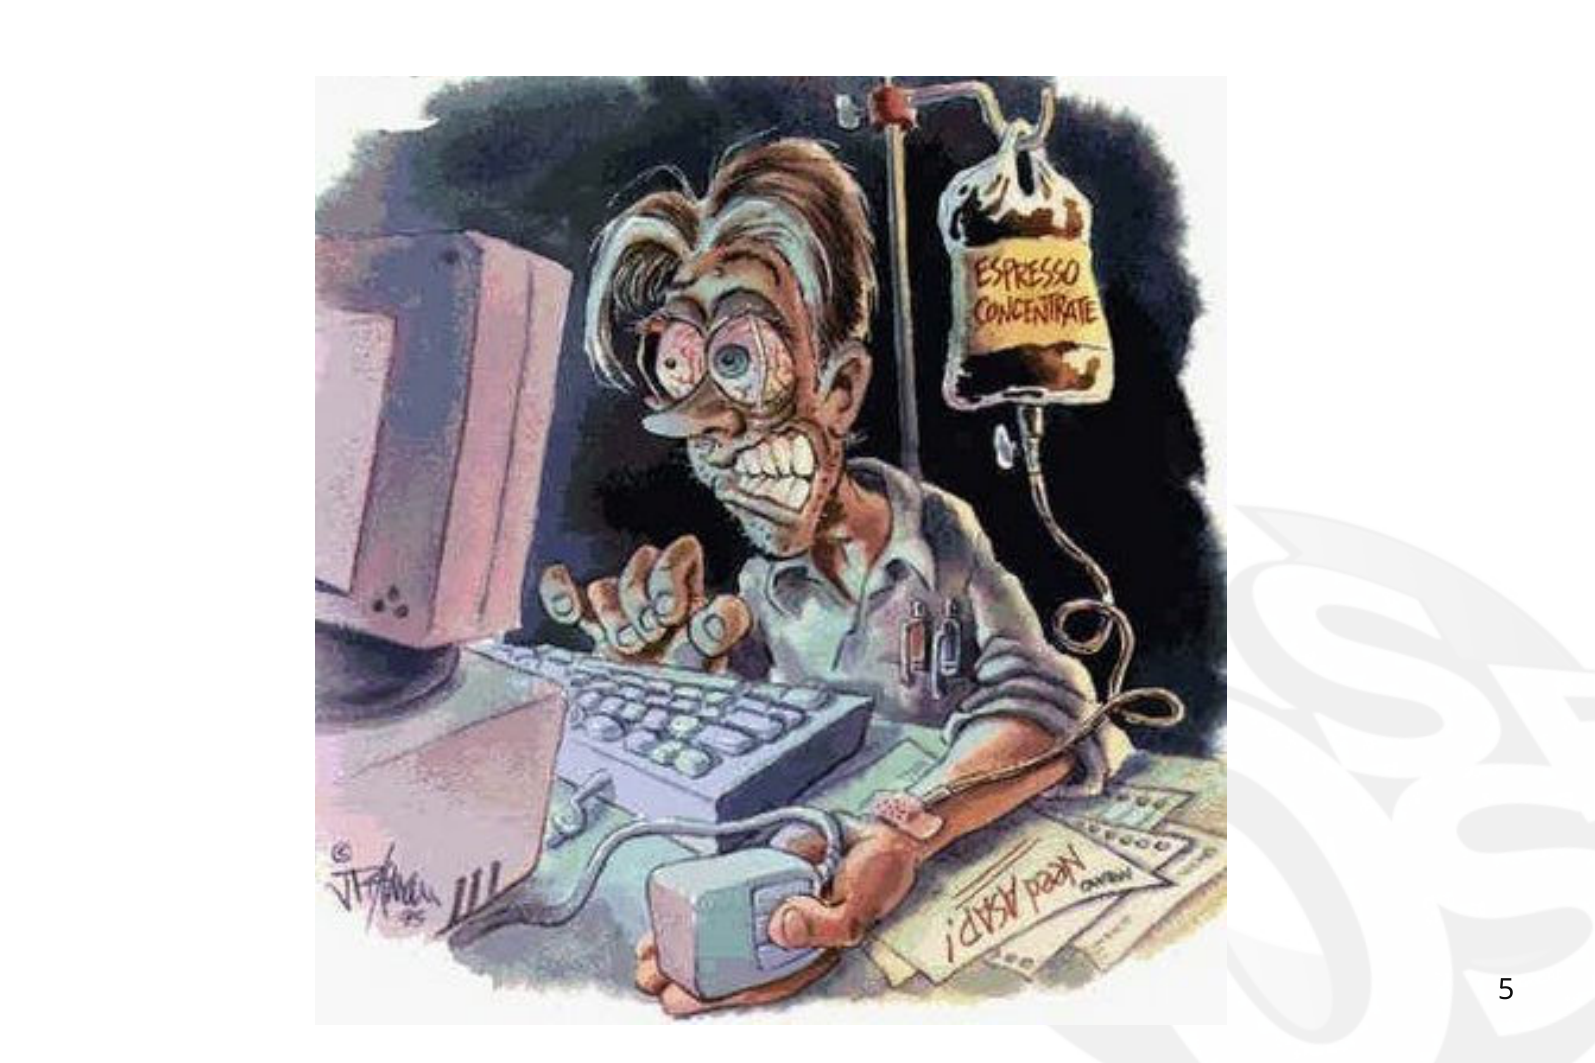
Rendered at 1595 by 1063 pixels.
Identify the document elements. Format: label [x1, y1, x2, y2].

picture [315, 76, 1227, 1025]
